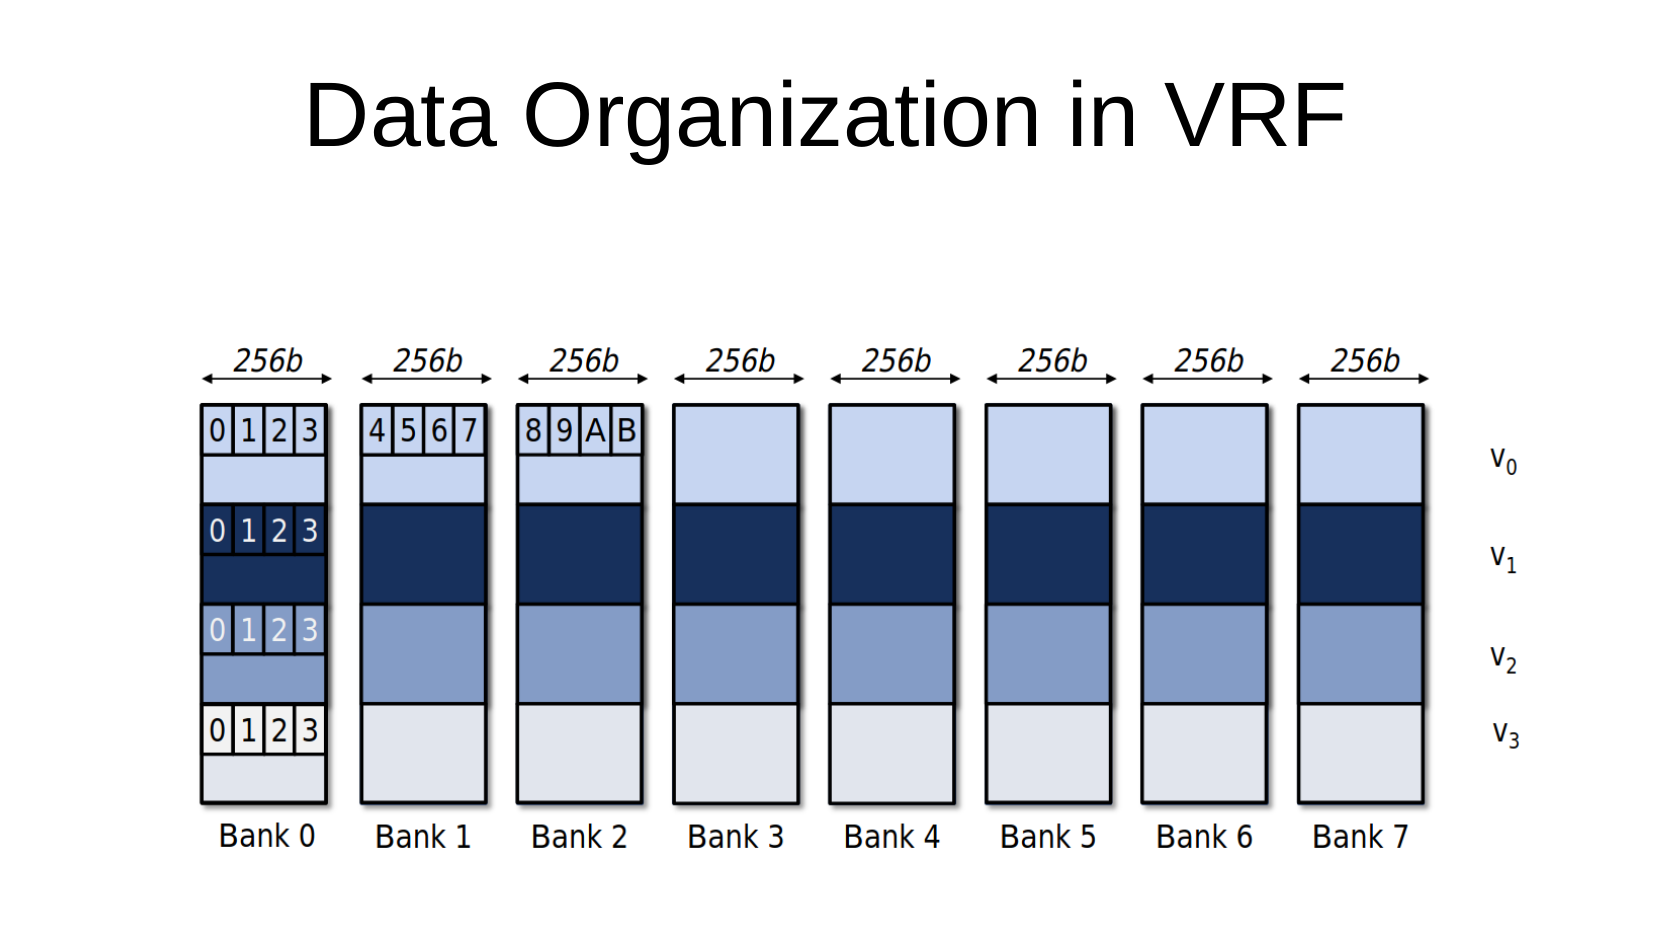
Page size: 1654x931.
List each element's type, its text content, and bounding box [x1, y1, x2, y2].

picture [153, 330, 1547, 858]
title Data Organization in VRF [82, 37, 1571, 193]
